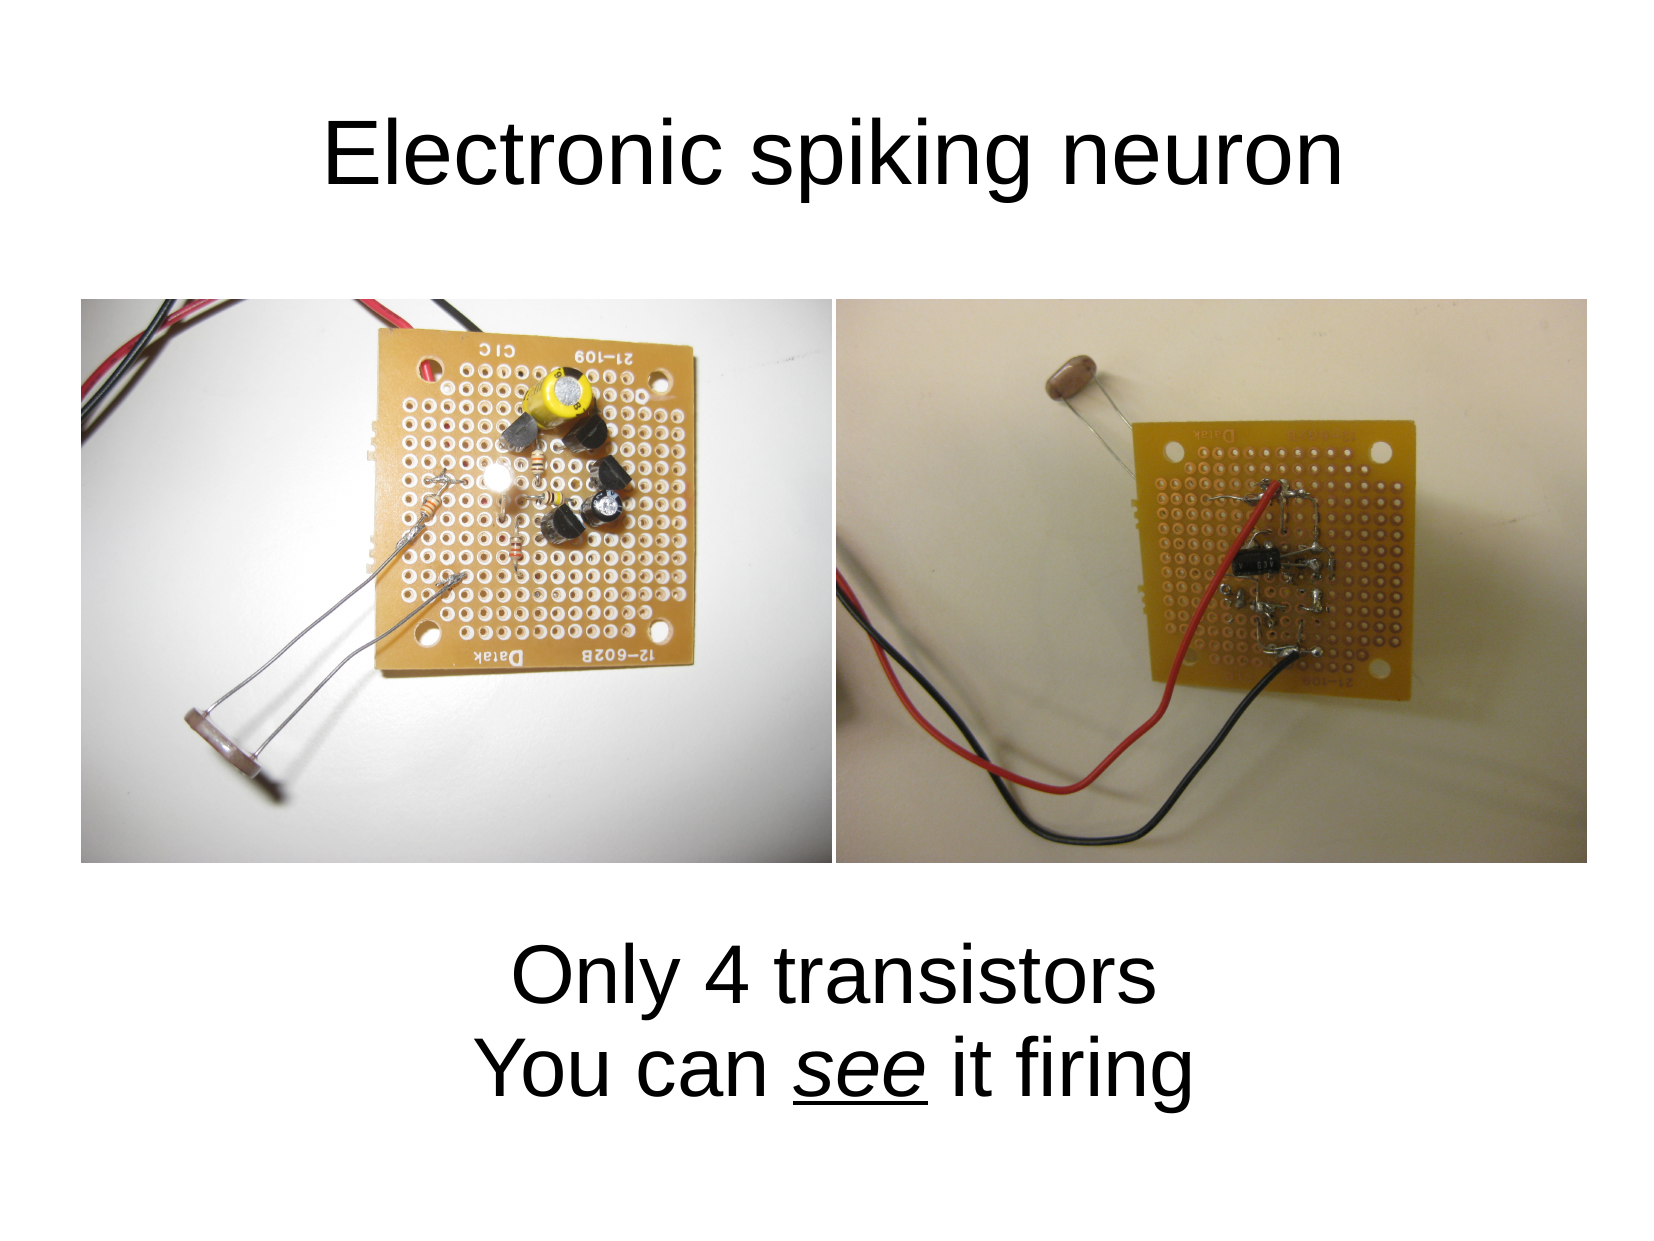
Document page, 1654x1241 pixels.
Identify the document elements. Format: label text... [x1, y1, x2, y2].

picture [836, 299, 1587, 863]
picture [81, 299, 832, 863]
text_box Only 4 transistors You can see it firing [90, 871, 1579, 1172]
title Electronic spiking neuron [90, 56, 1579, 250]
